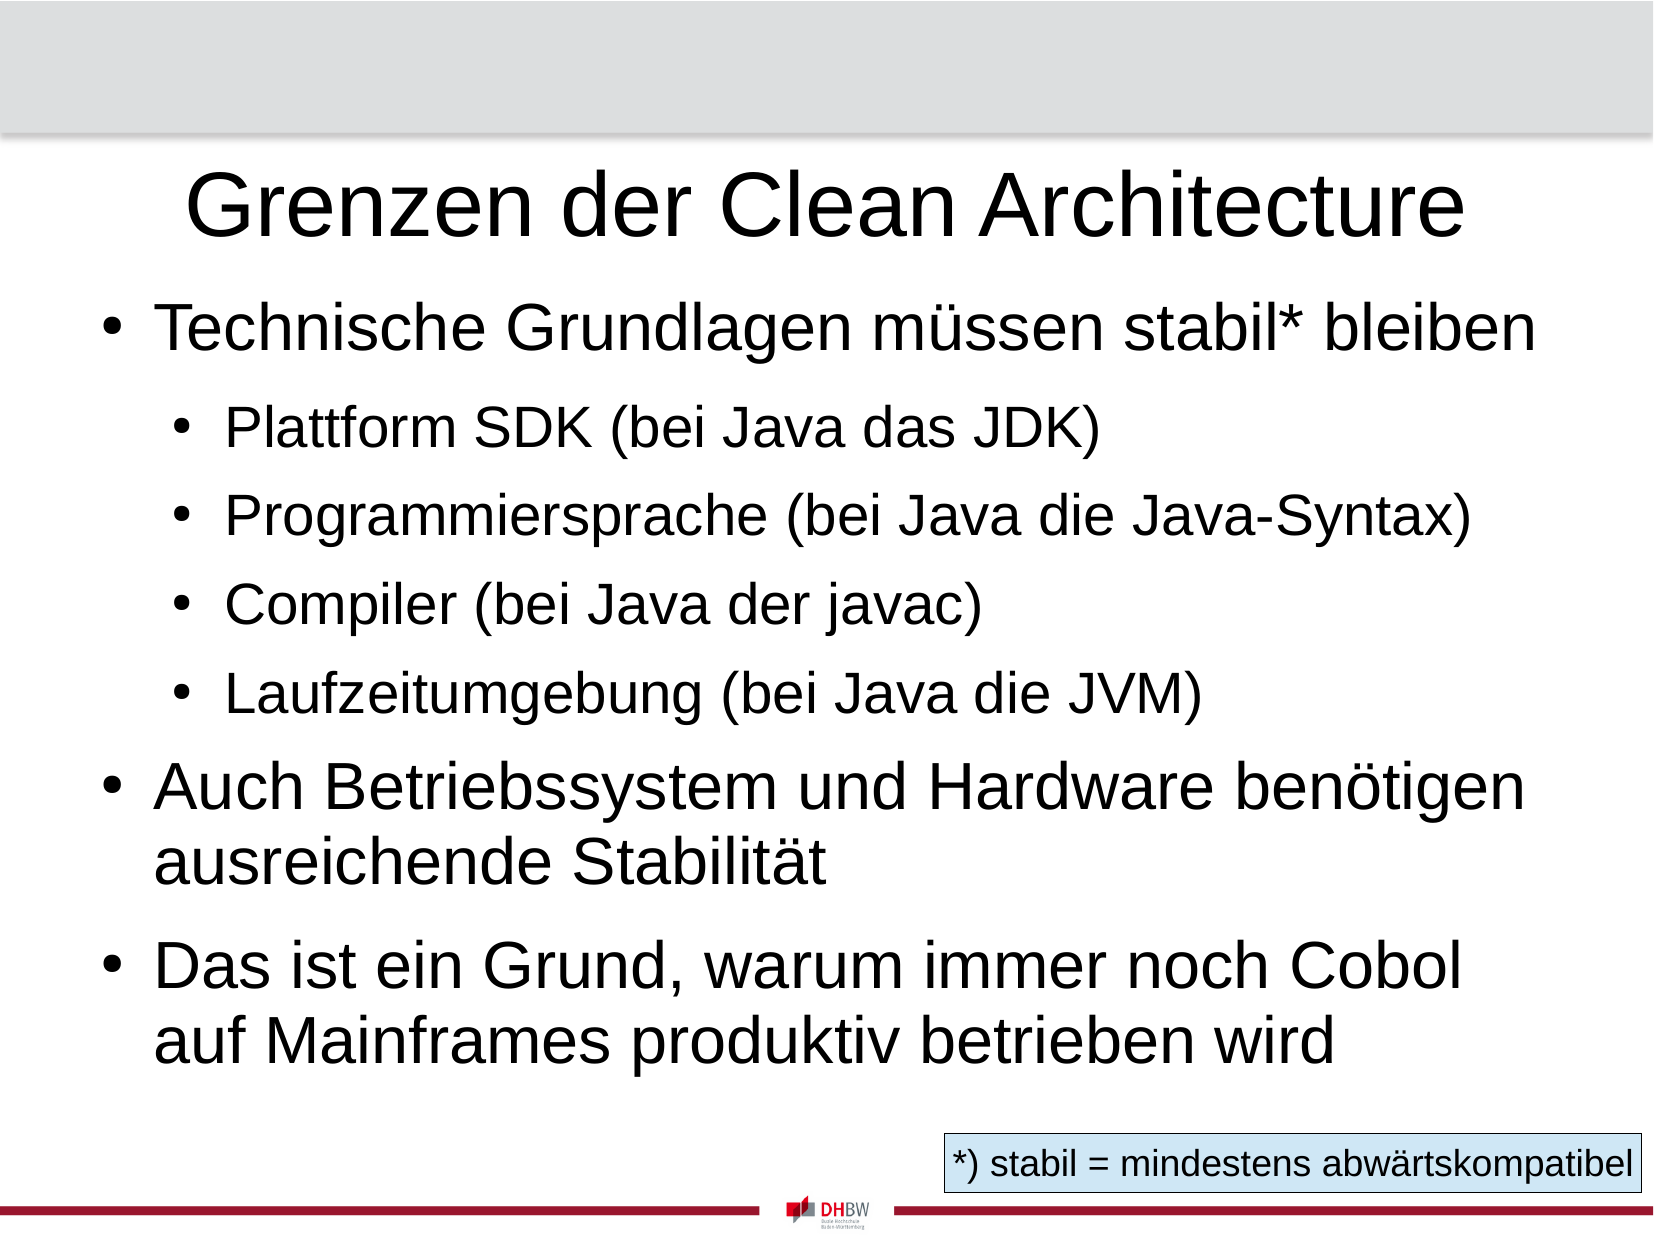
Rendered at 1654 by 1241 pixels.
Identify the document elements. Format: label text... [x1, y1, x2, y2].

title Grenzen der Clean Architecture [82, 147, 1571, 257]
text_box *) stabil = mindestens abwärtskompatibel [944, 1133, 1642, 1193]
picture [0, 1, 1654, 1237]
list Technische Grundlagen müssen stabil* bleiben Plattform SDK (bei Java das JDK) Programmiersprache (bei Java die Java-Syntax) Compiler (bei Java der javac) Laufzeitumgebung (bei Java die JVM) Auch Betriebssystem und Hardware benötigen ausreichende Stabilität Das ist ein Grund, warum immer noch Cobol auf Mainframes produktiv betrieben wird [82, 290, 1571, 1078]
